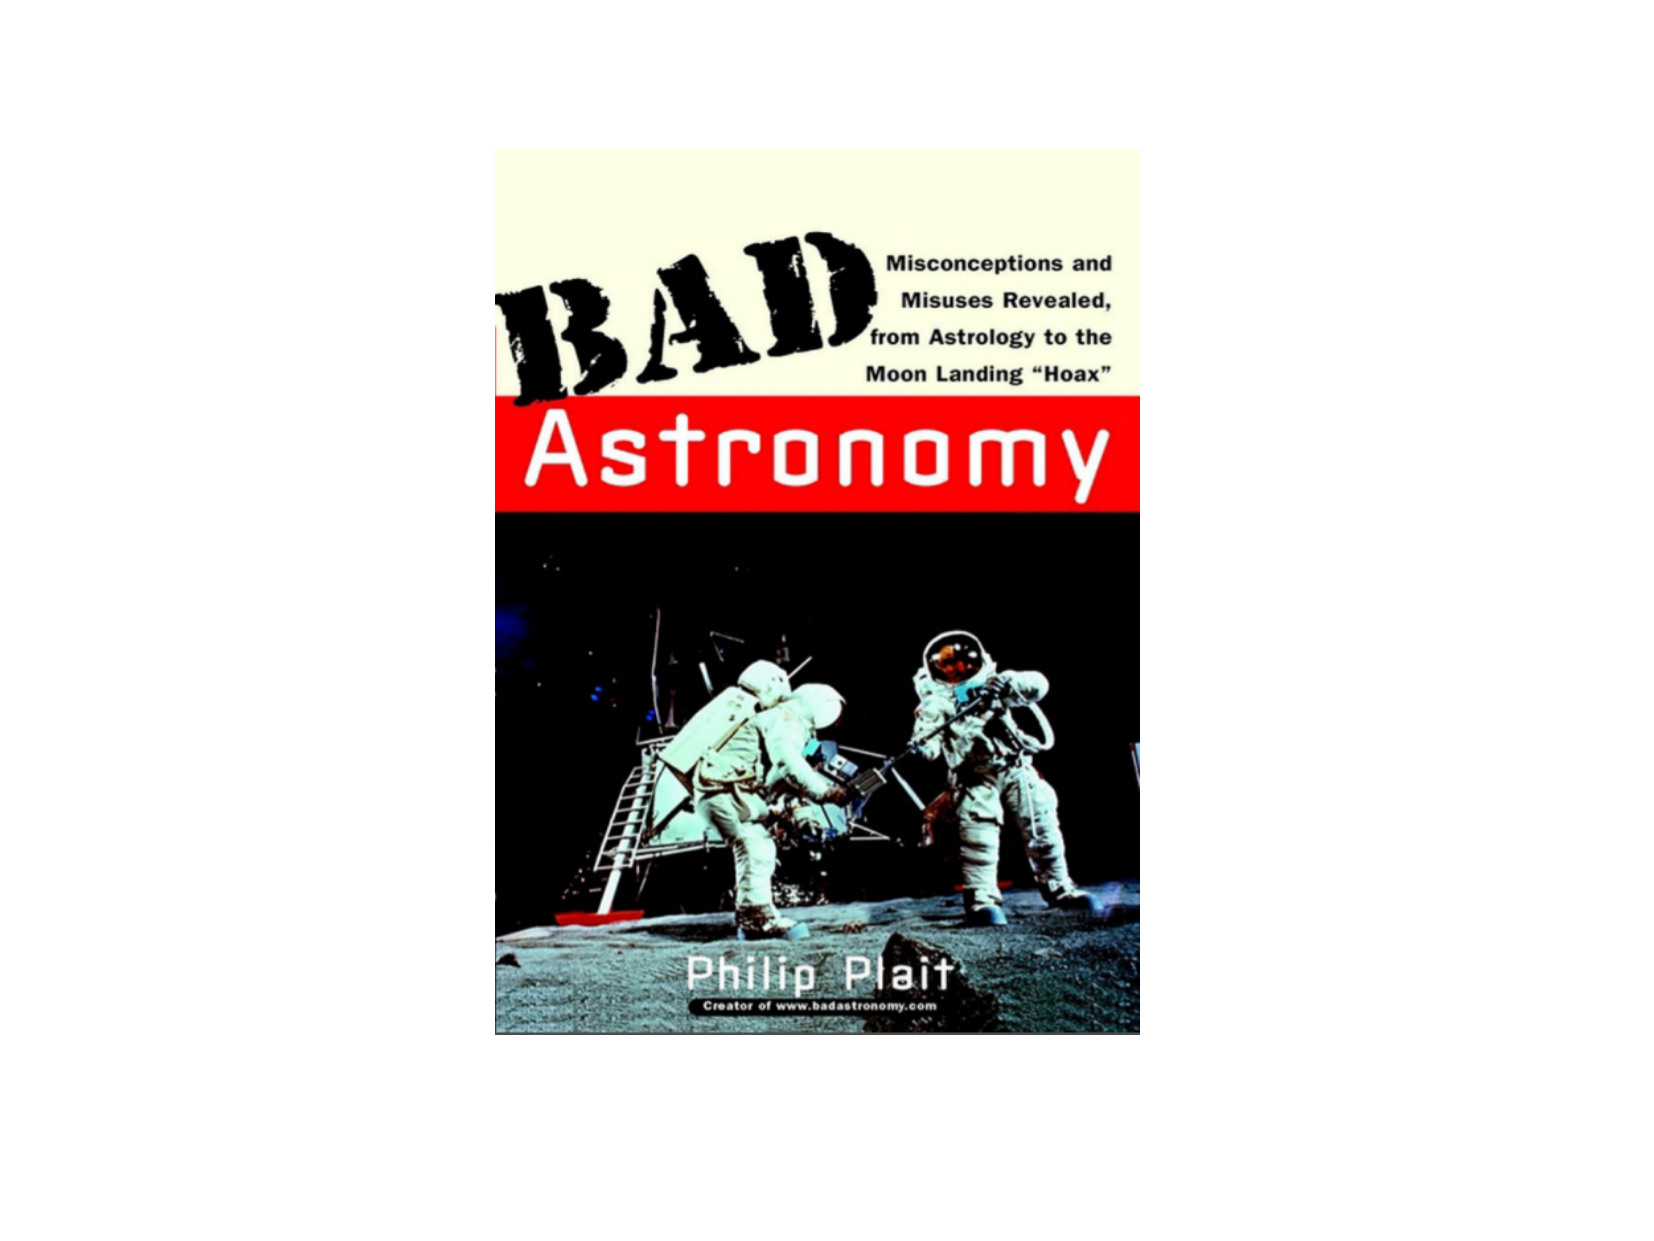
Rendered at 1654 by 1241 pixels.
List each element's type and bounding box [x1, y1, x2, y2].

picture [495, 149, 1140, 1035]
